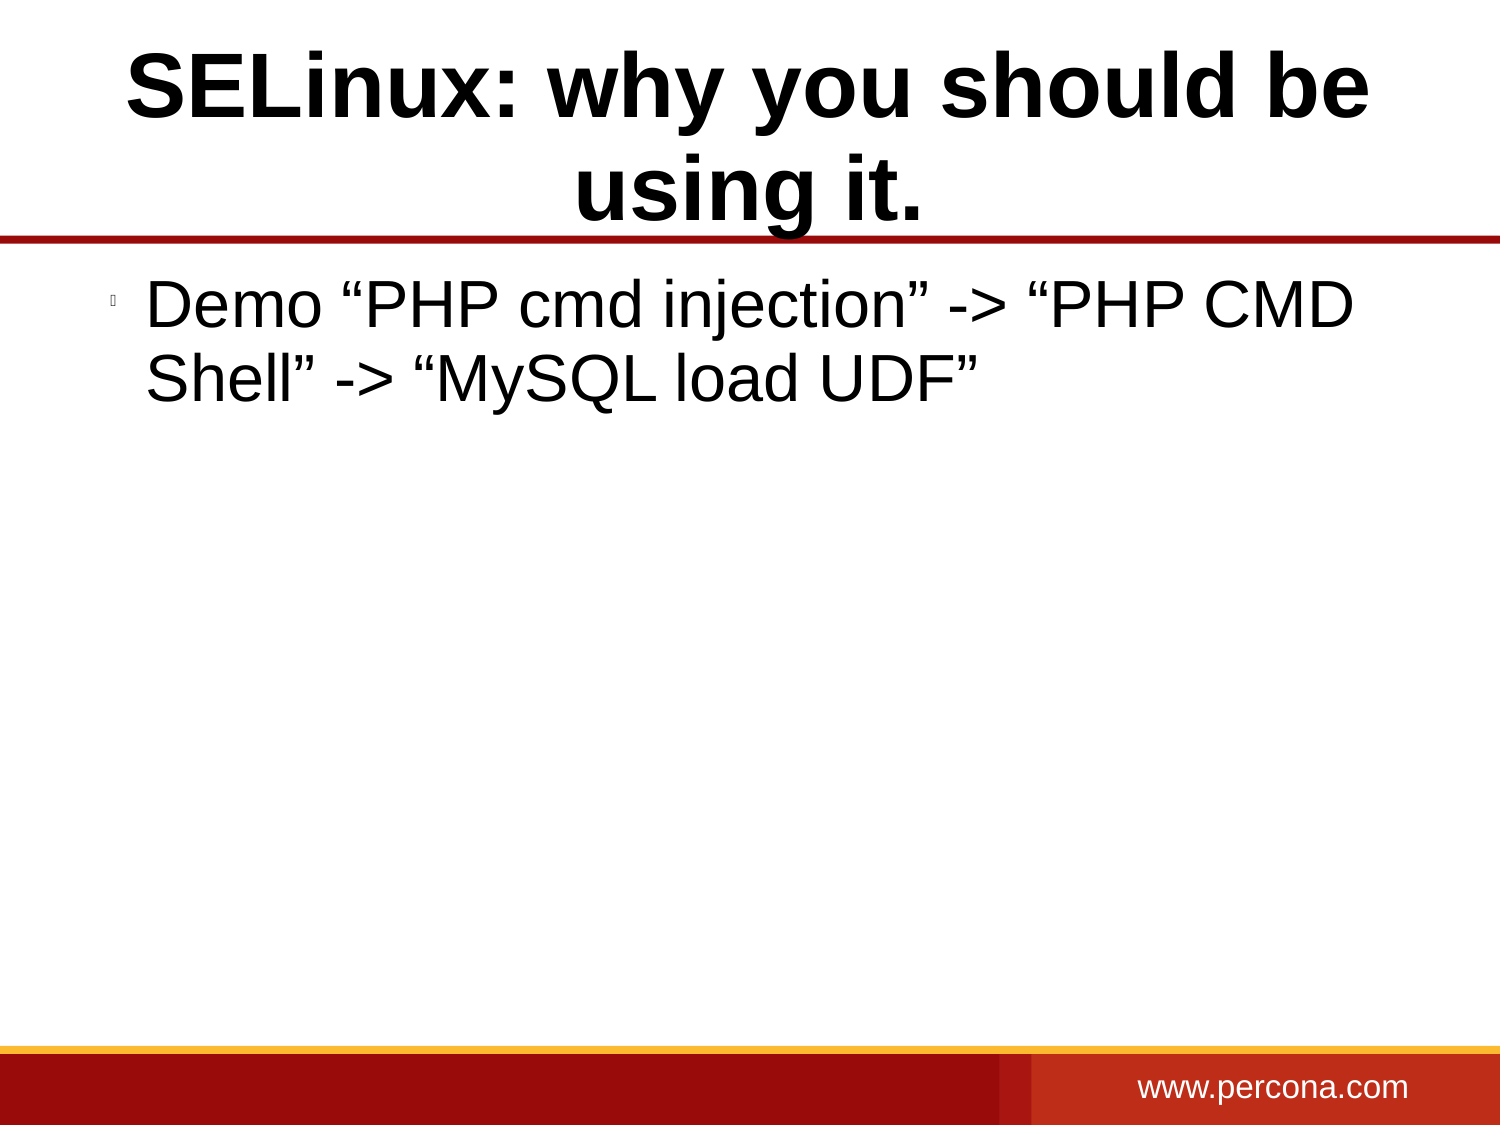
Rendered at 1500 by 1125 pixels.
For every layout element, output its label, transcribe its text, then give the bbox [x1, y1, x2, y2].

text_box SELinux: why you should be using it. [75, 44, 1425, 233]
text_box Demo “PHP cmd injection” -> “PHP CMD Shell” -> “MySQL load UDF” [75, 263, 1425, 1006]
